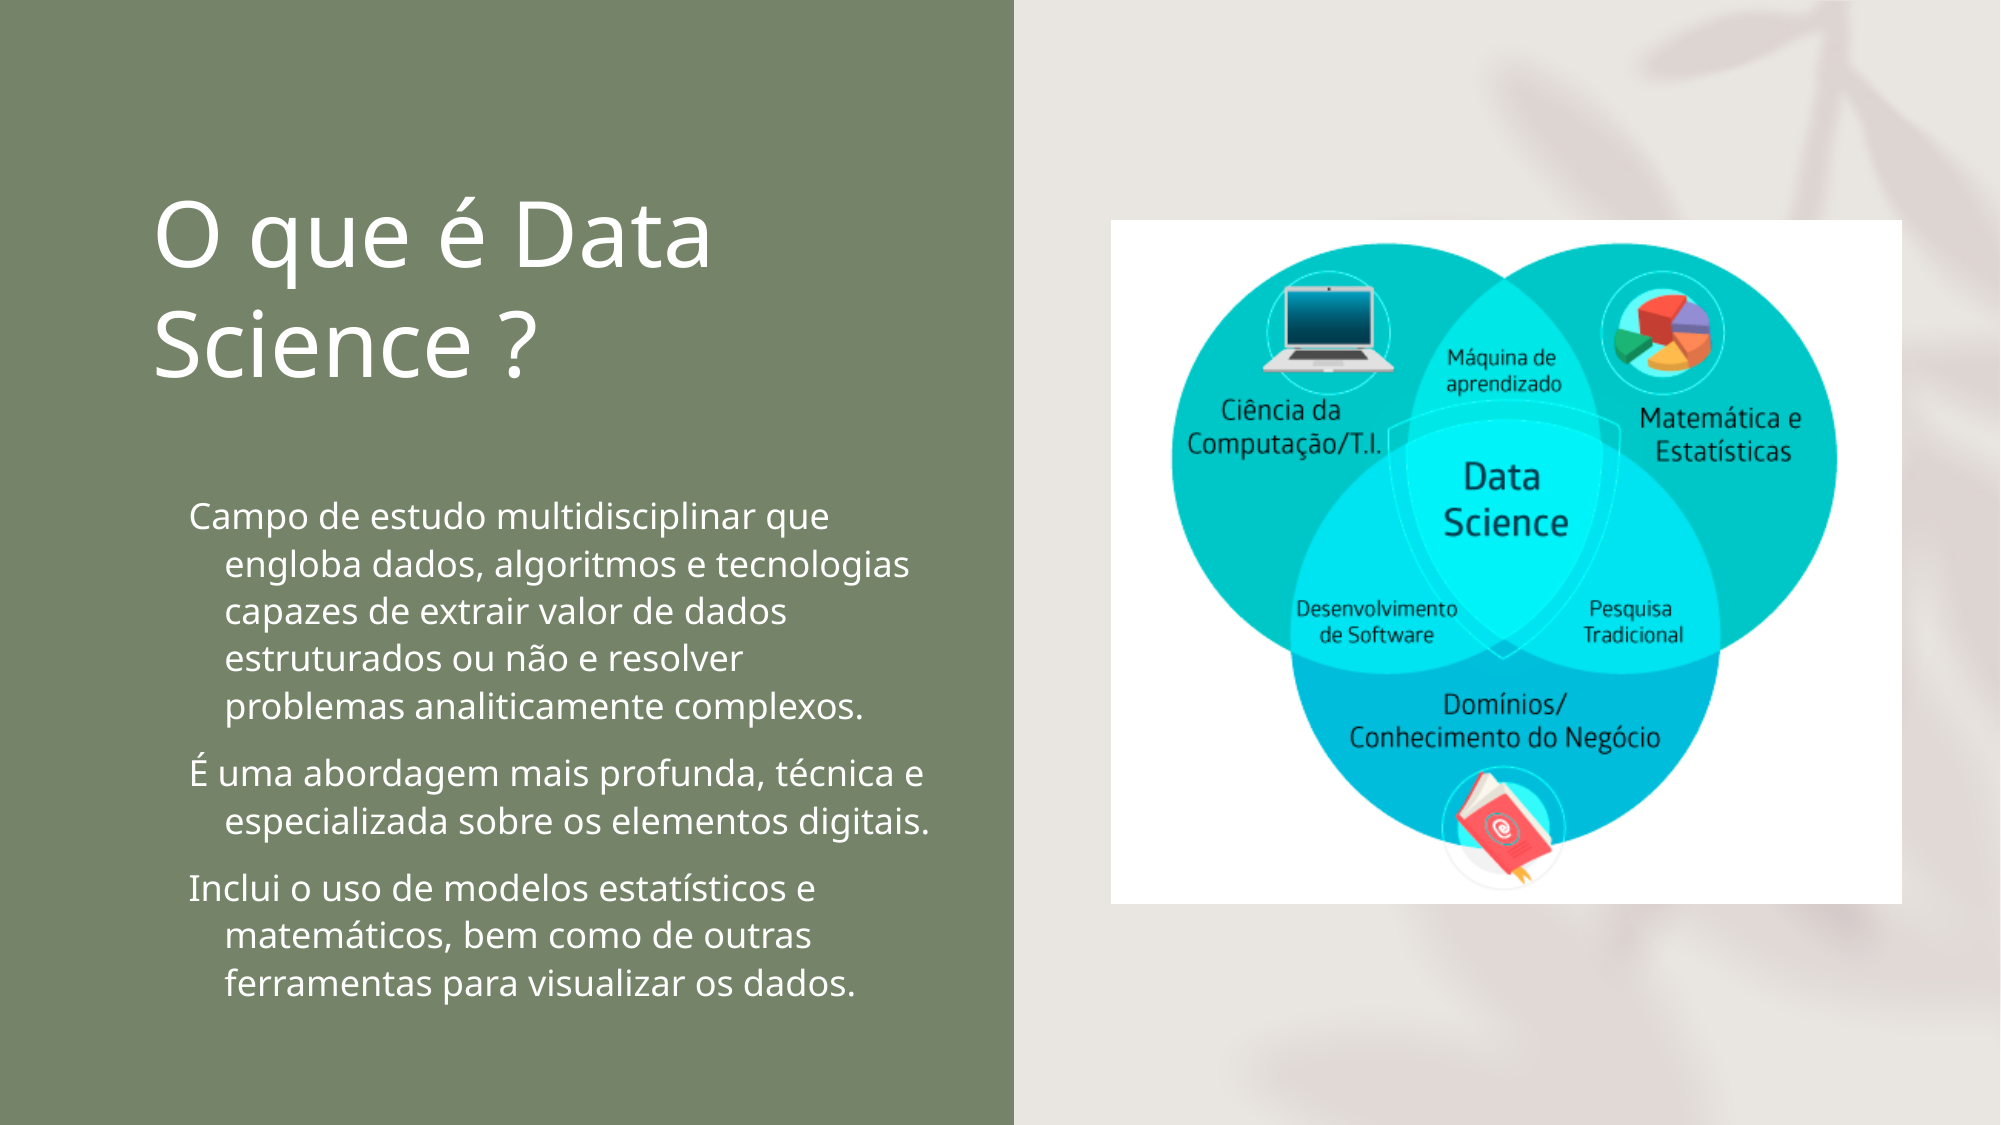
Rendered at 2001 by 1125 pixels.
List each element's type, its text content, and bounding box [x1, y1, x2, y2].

picture [1111, 0, 2000, 1125]
text_box [0, 0, 1189, 1125]
list Campo de estudo multidisciplinar que engloba dados, algoritmos e tecnologias capazes de extrair valor de dados estruturados ou não e resolver problemas analiticamente complexos. É uma abordagem mais profunda, técnica e especializada sobre os elementos digitais. Inclui o uso de modelos estatísticos e matemáticos, bem como de outras ferramentas para visualizar os dados. [137, 462, 950, 1031]
title O que é Data Science ? [137, 96, 950, 462]
